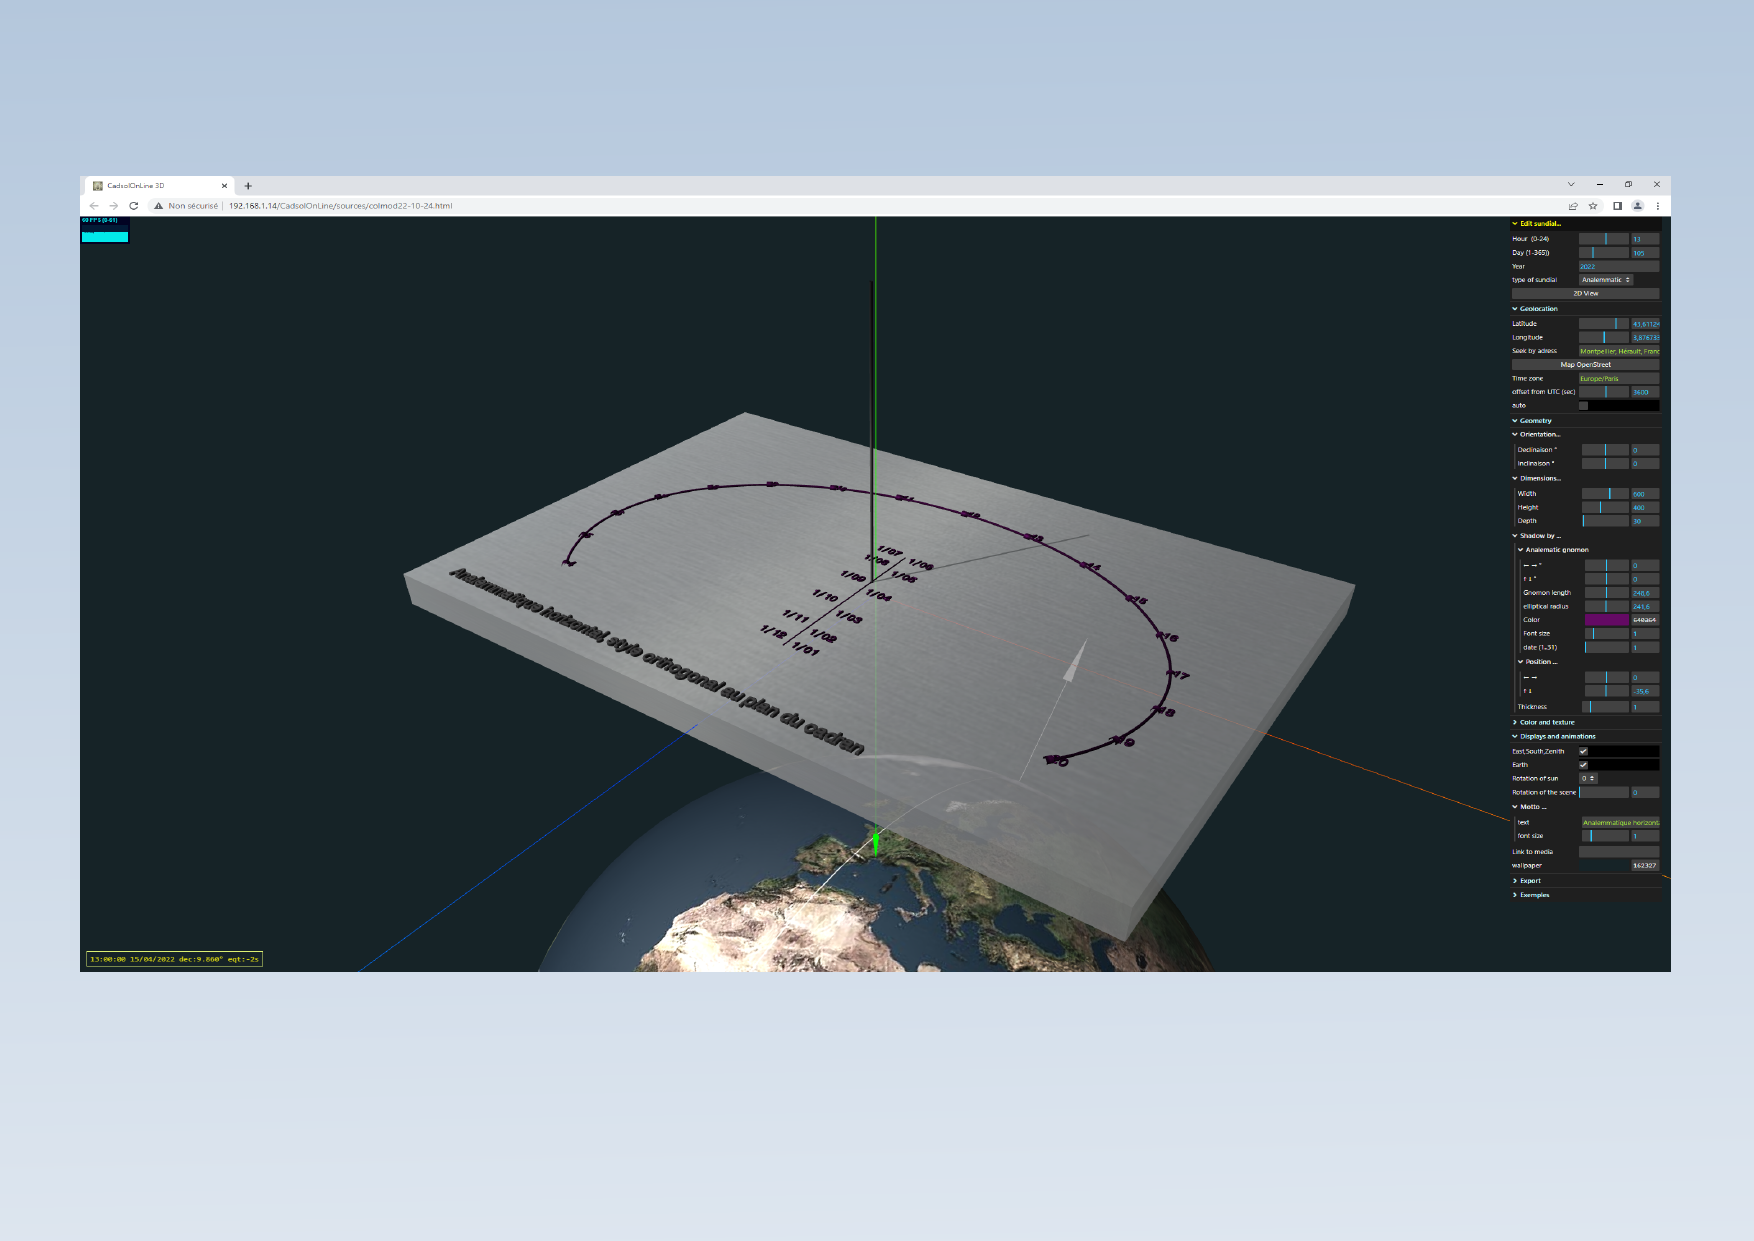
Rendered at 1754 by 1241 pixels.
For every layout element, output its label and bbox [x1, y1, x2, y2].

picture [80, 176, 1671, 972]
